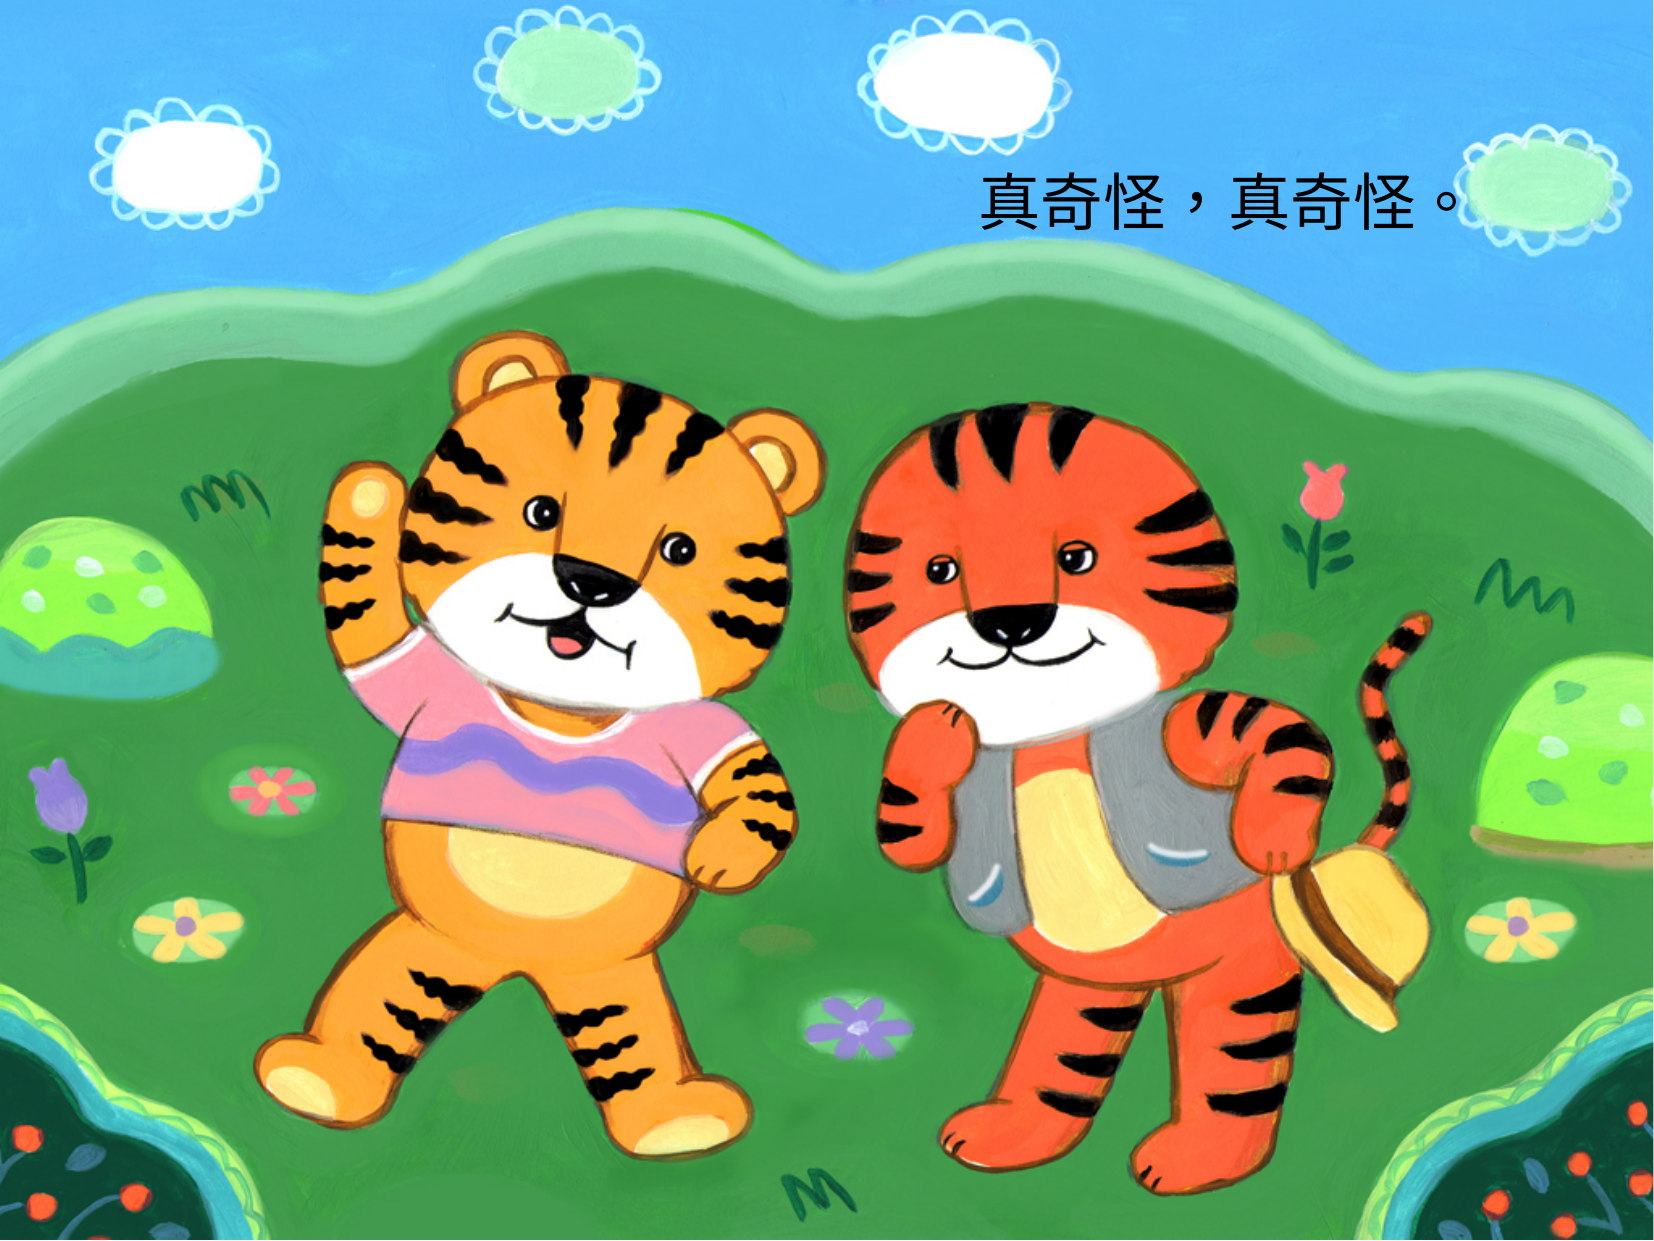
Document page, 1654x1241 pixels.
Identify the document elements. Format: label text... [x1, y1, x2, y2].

title 真奇怪，真奇怪。 [933, 94, 1524, 302]
picture [0, 0, 1654, 1241]
